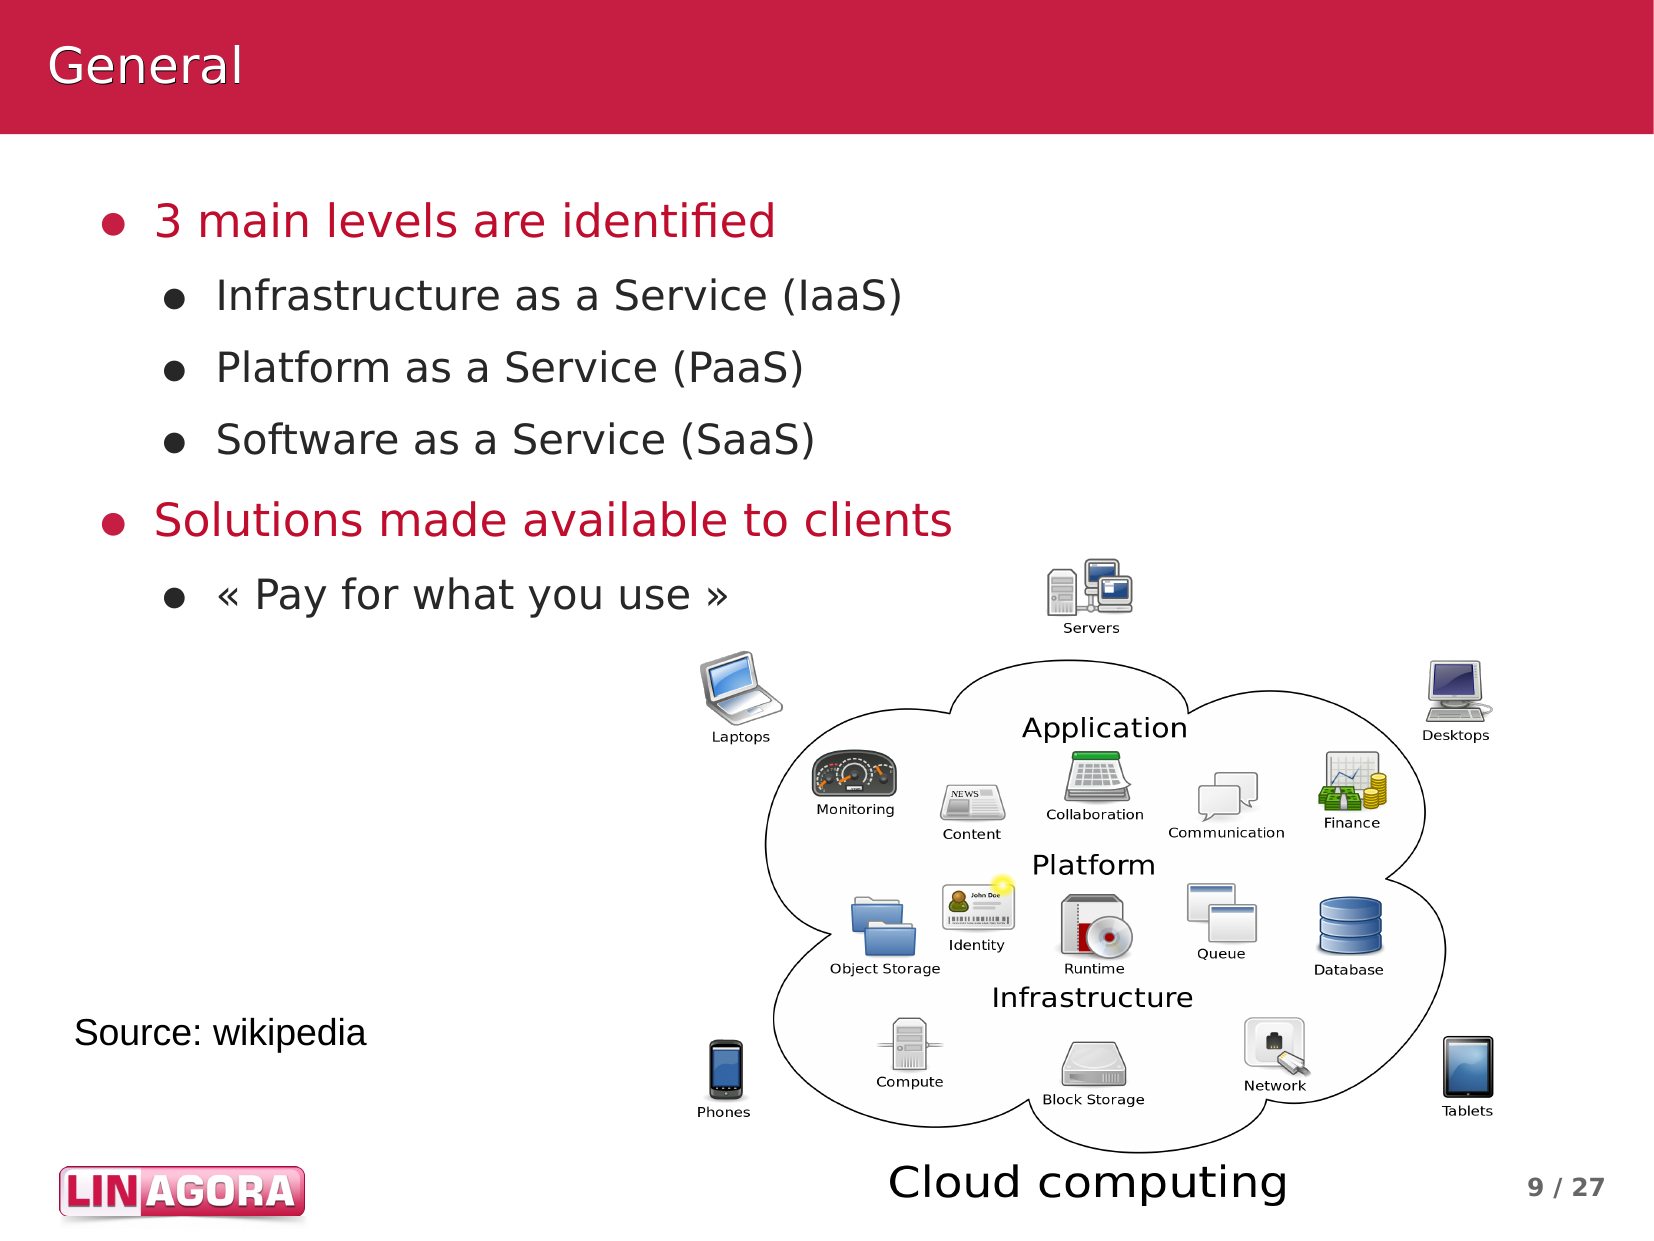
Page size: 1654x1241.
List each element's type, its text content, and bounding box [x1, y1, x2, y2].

picture [59, 1166, 308, 1229]
text_box Source: wikipedia [59, 1003, 382, 1061]
picture [661, 525, 1530, 1239]
list 3 main levels are identified Infrastructure as a Service (IaaS) Platform as a Service (PaaS) Software as a Service (SaaS) Solutions made available to clients « Pay for what you use » [82, 194, 1571, 632]
title General [47, 7, 1624, 126]
